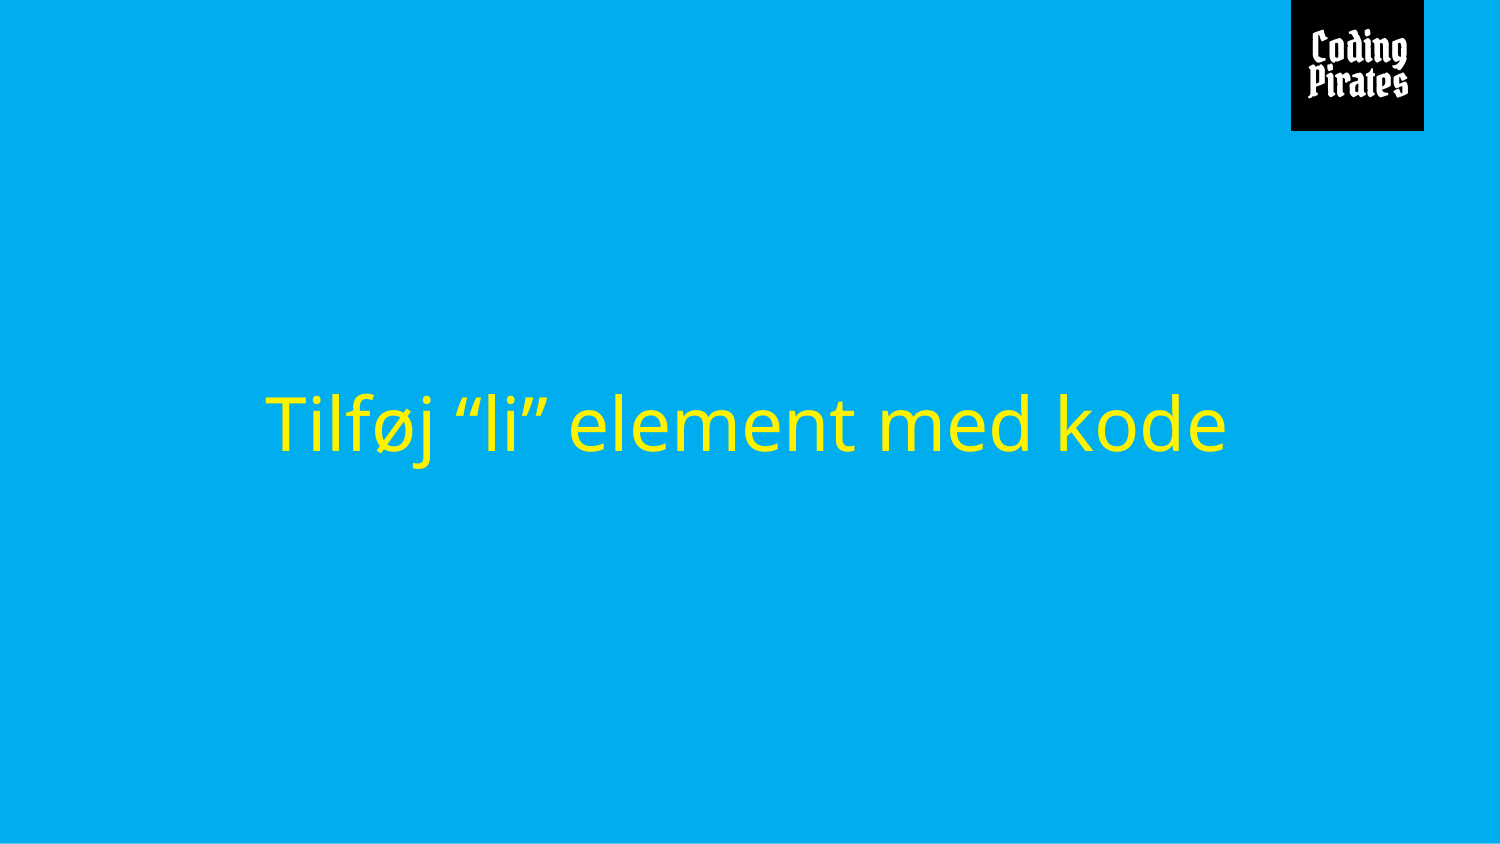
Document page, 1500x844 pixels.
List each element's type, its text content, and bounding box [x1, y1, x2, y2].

picture [1292, 0, 1423, 130]
title Tilføj “li” element med kode [5, 352, 1490, 491]
